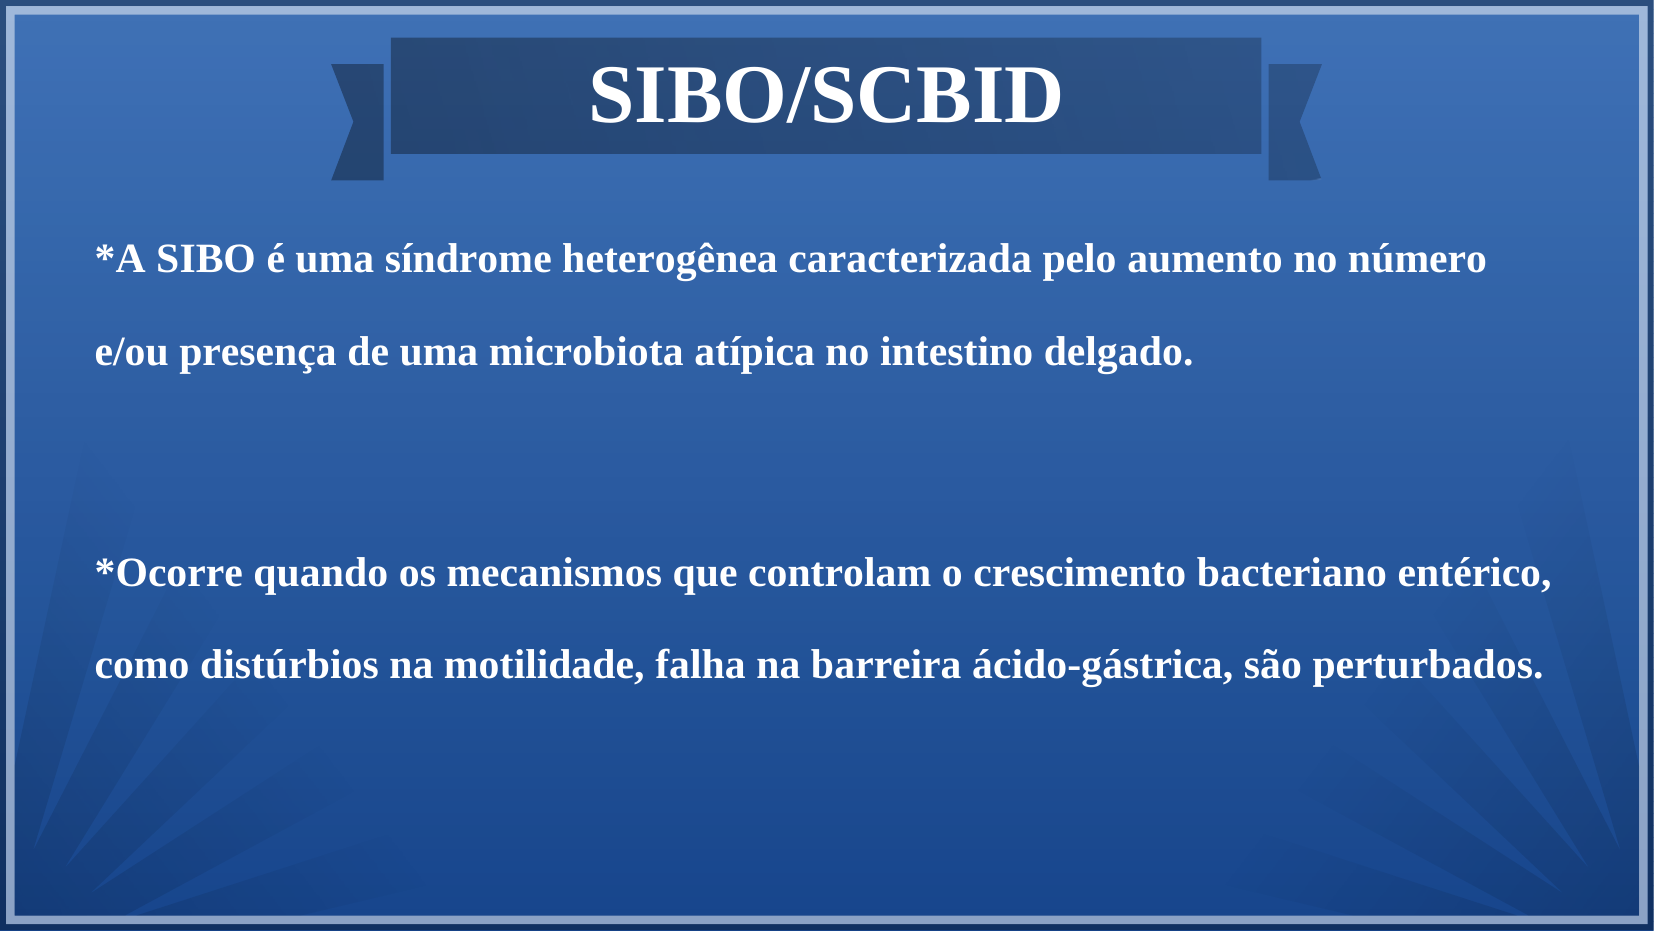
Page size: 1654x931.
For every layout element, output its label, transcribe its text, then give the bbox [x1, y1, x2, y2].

text_box *A SIBO é uma síndrome heterogênea caracterizada pelo aumento no número e/ou presença de uma microbiota atípica no intestino delgado. *Ocorre quando os mecanismos que controlam o crescimento bacteriano entérico, como distúrbios na motilidade, falha na barreira ácido-gástrica, são perturbados. [94, 188, 1571, 887]
title SIBO/SCBID [389, 17, 1264, 172]
